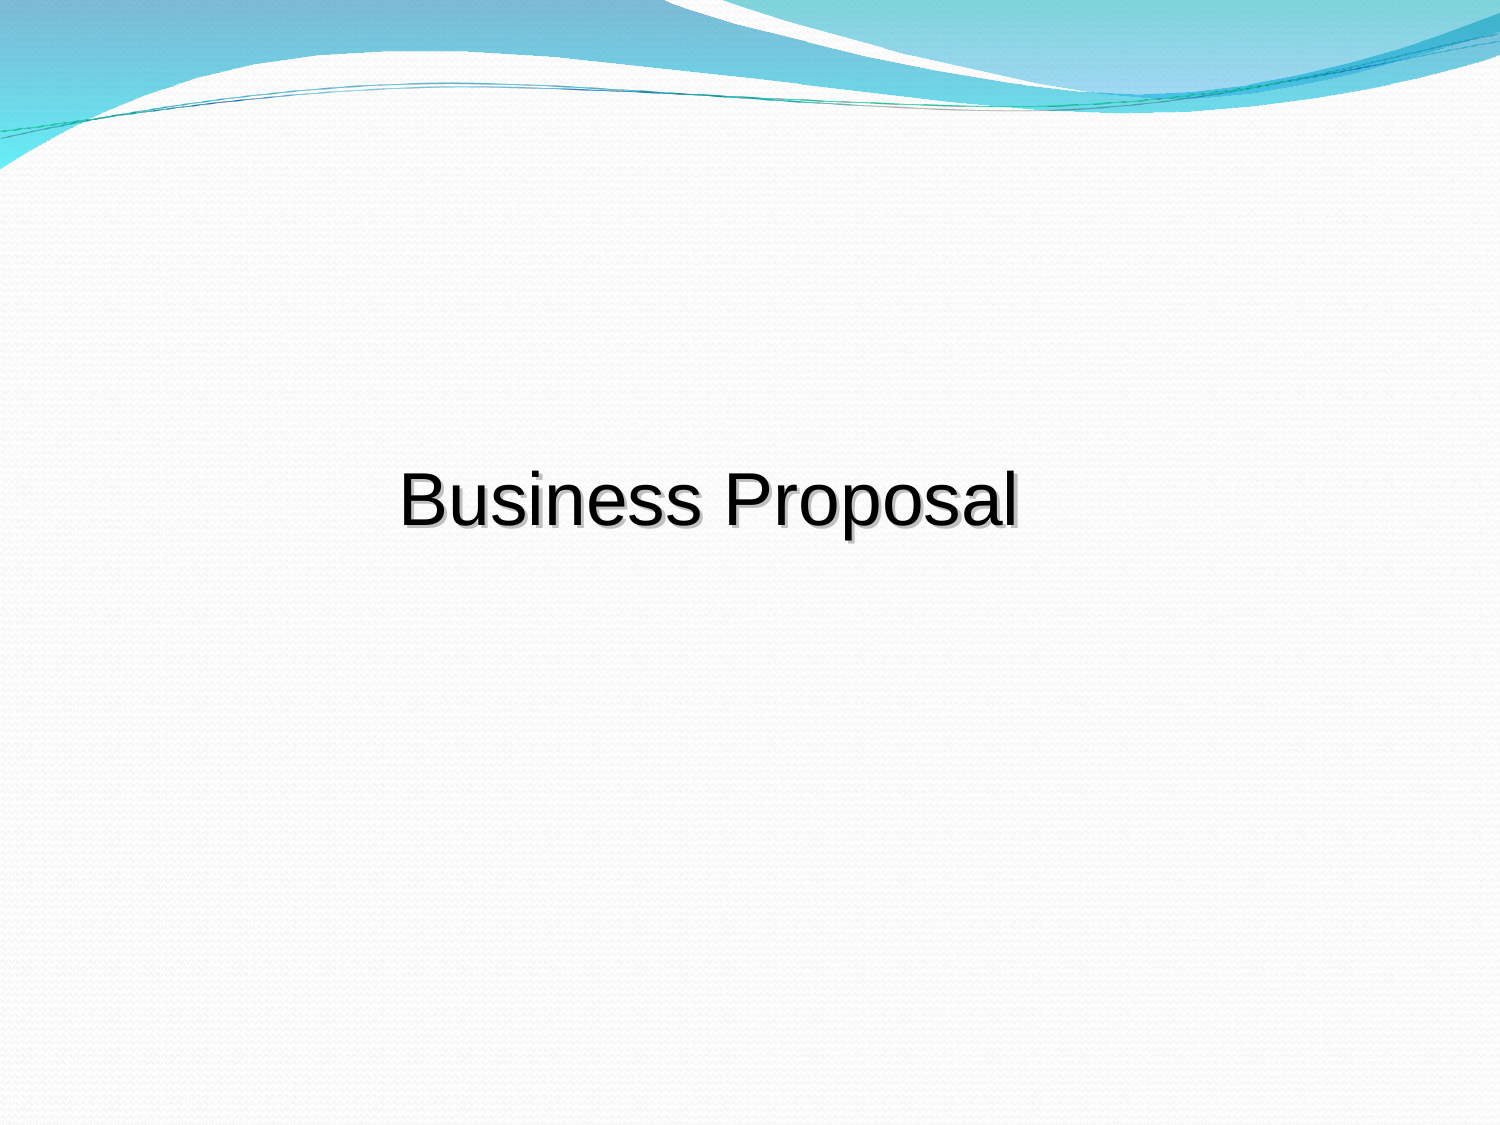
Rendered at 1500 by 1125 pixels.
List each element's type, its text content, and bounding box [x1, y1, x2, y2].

text_box Business Proposal [383, 442, 1075, 638]
picture [0, 0, 1500, 1125]
